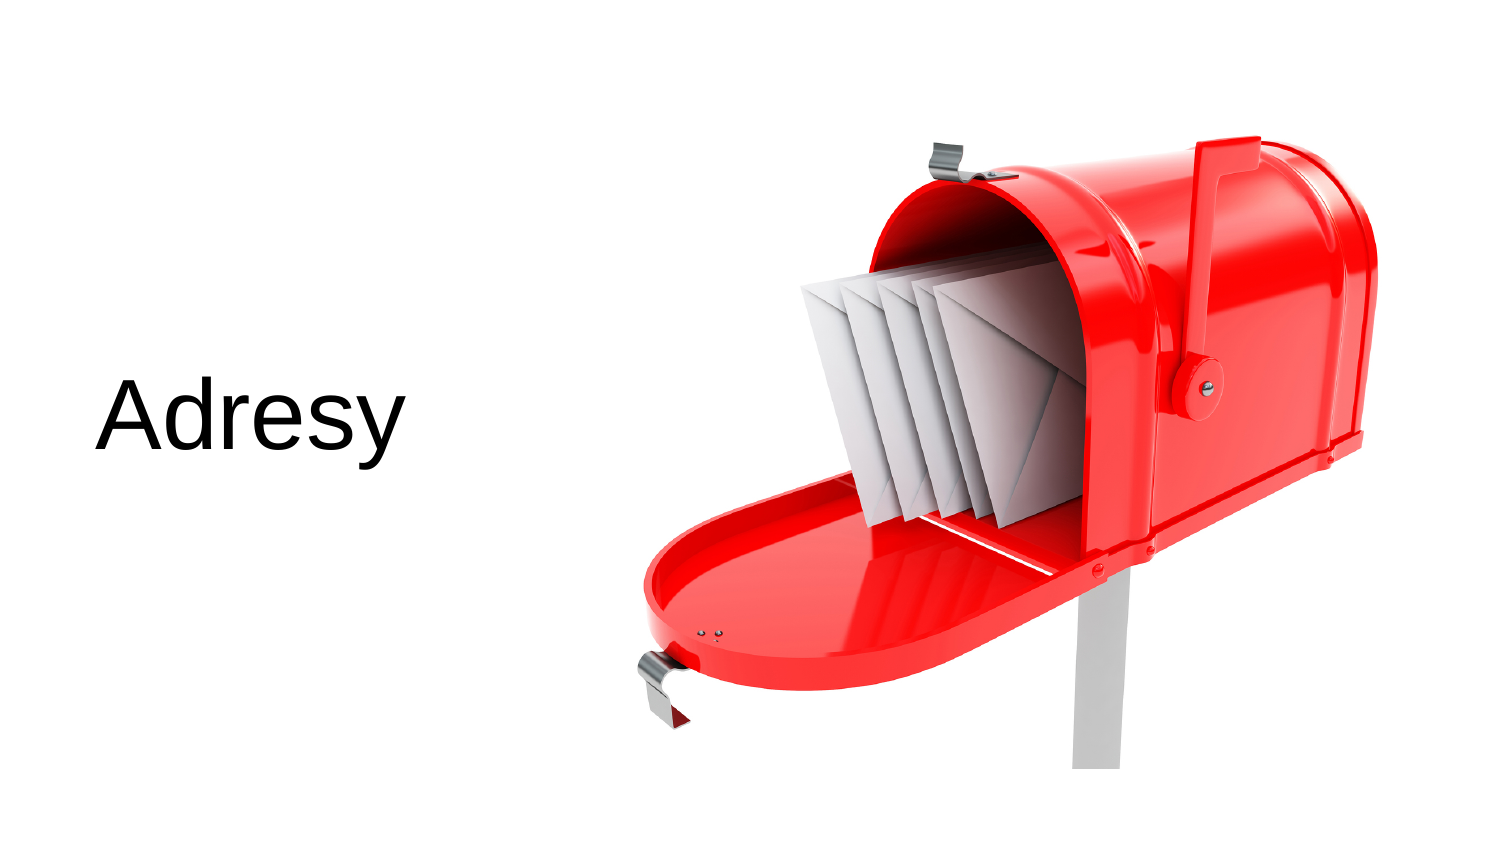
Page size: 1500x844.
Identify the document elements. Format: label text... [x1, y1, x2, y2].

picture [512, 80, 1418, 769]
title Adresy [80, 73, 1125, 745]
